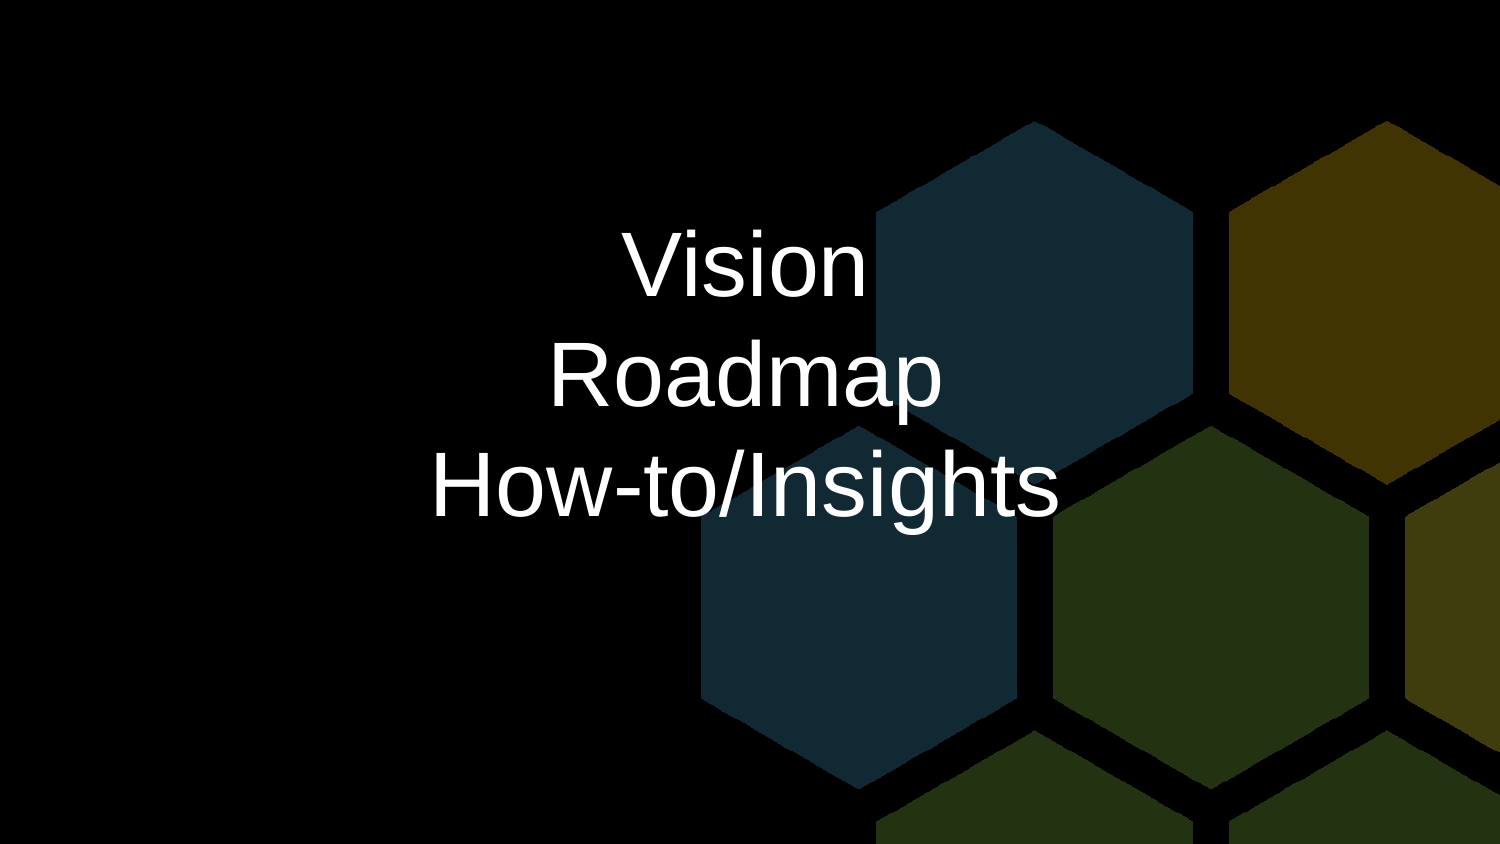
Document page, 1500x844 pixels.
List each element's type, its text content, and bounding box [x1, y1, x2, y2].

picture [0, 0, 1500, 844]
title Vision Roadmap How-to/Insights [47, 212, 1445, 550]
